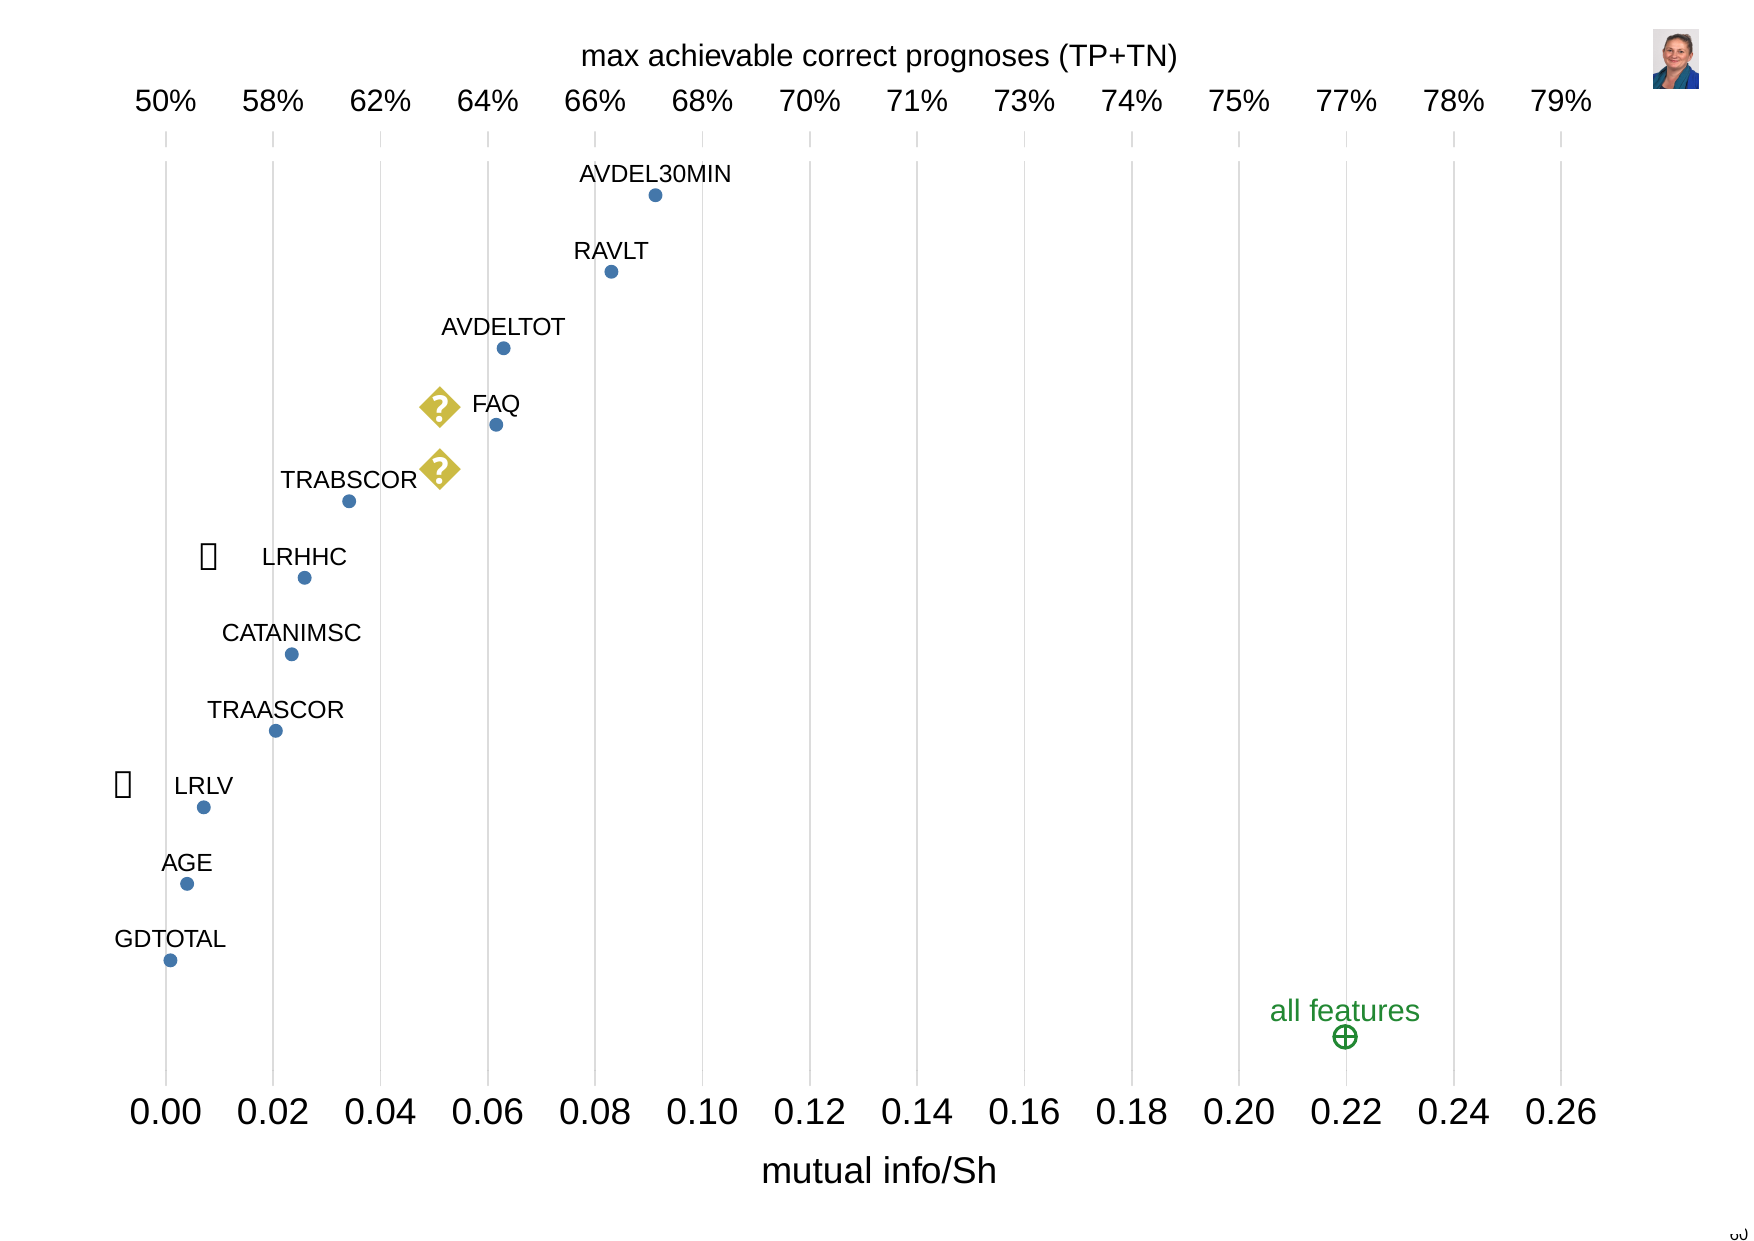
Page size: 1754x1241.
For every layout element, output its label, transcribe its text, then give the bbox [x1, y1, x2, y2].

text_box 🧠 [182, 522, 264, 588]
picture [9, 6, 1745, 1235]
text_box 👪 [402, 364, 478, 441]
text_box 🧠 [97, 750, 179, 816]
